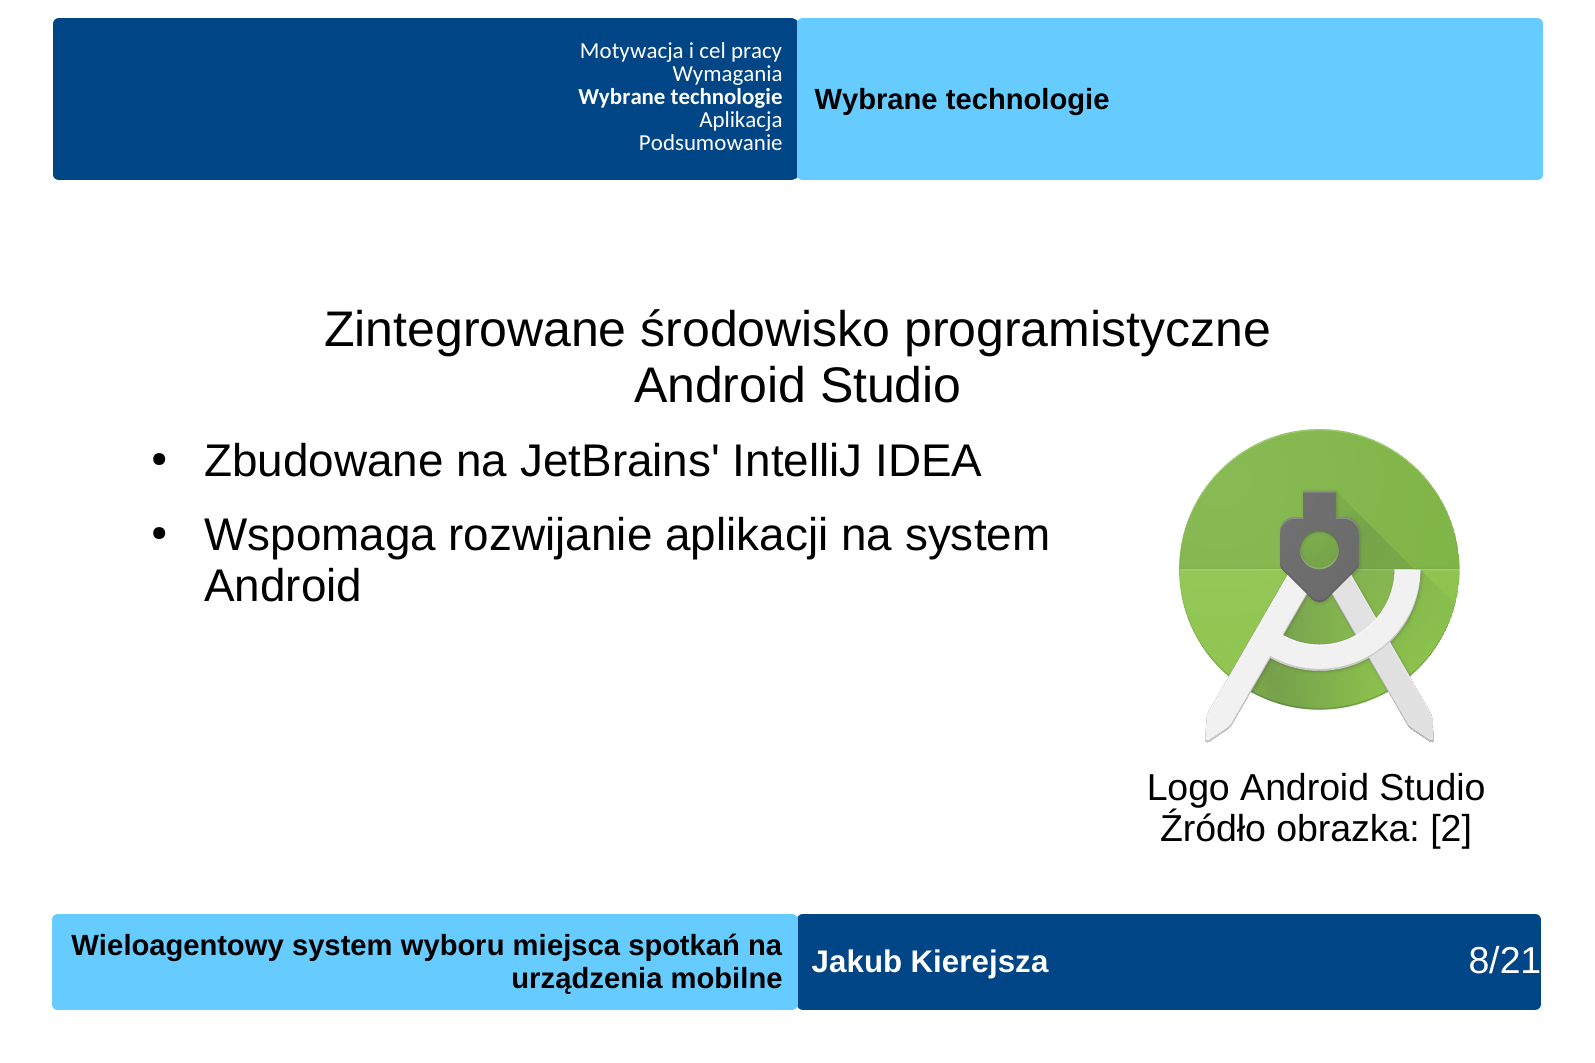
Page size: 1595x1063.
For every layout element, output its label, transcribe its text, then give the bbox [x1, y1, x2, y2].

title Wybrane technologie [802, 23, 1537, 175]
text_box Logo Android Studio Źródło obrazka: [2] [1113, 758, 1520, 858]
picture [1155, 421, 1484, 750]
title Wieloagentowy system wyboru miejsca spotkań na urządzenia mobilne [57, 919, 792, 1004]
title Motywacja i cel pracy Wymagania Wybrane technologie Aplikacja Podsumowanie [59, 23, 792, 175]
list Zintegrowane środowisko programistyczne Android Studio Zbudowane na JetBrains' IntelliJ IDEA Wspomaga rozwijanie aplikacji na system Android [133, 223, 1463, 846]
text_box <number>/21 [1426, 931, 1556, 1031]
title Jakub Kierejsza [802, 919, 1536, 1004]
